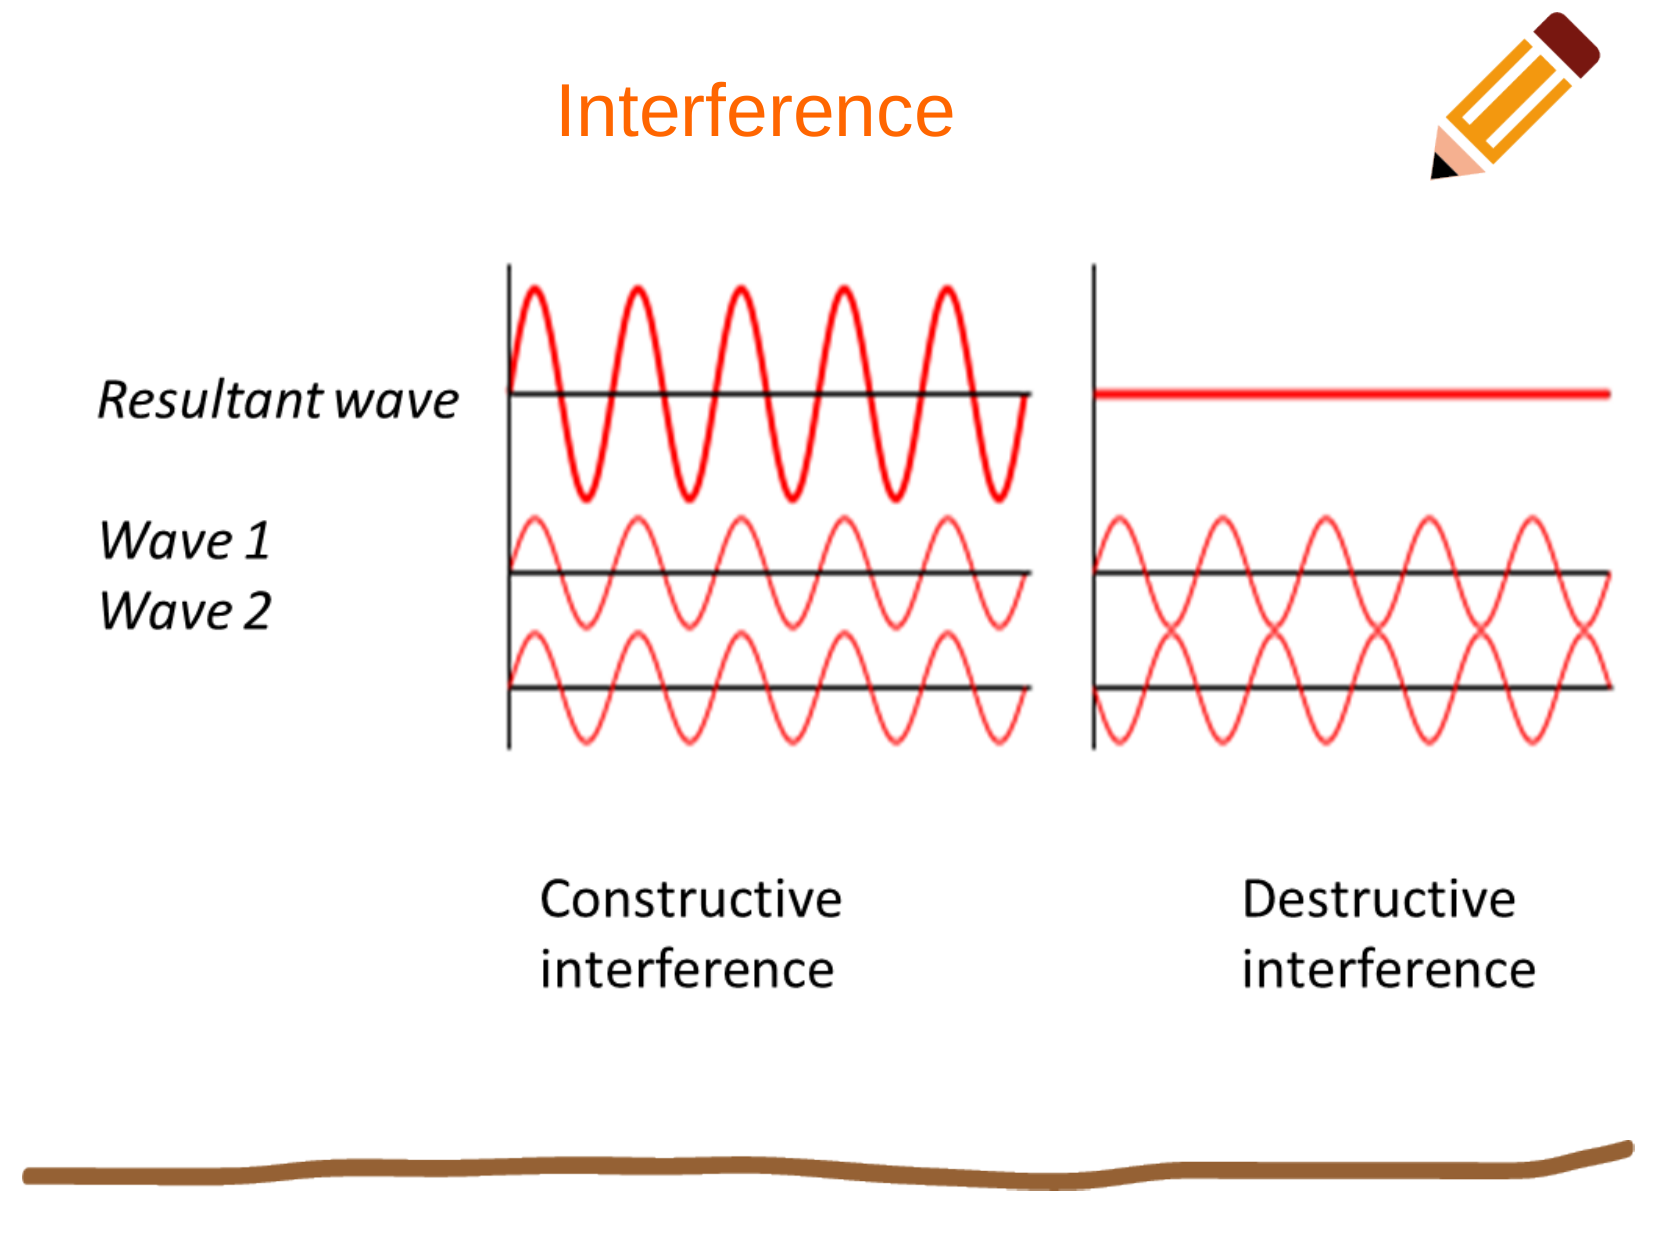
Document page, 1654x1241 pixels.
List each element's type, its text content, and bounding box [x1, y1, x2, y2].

picture [59, 239, 1624, 1040]
picture [1430, 12, 1601, 181]
picture [22, 1140, 1635, 1191]
title Interference [82, 49, 1430, 172]
